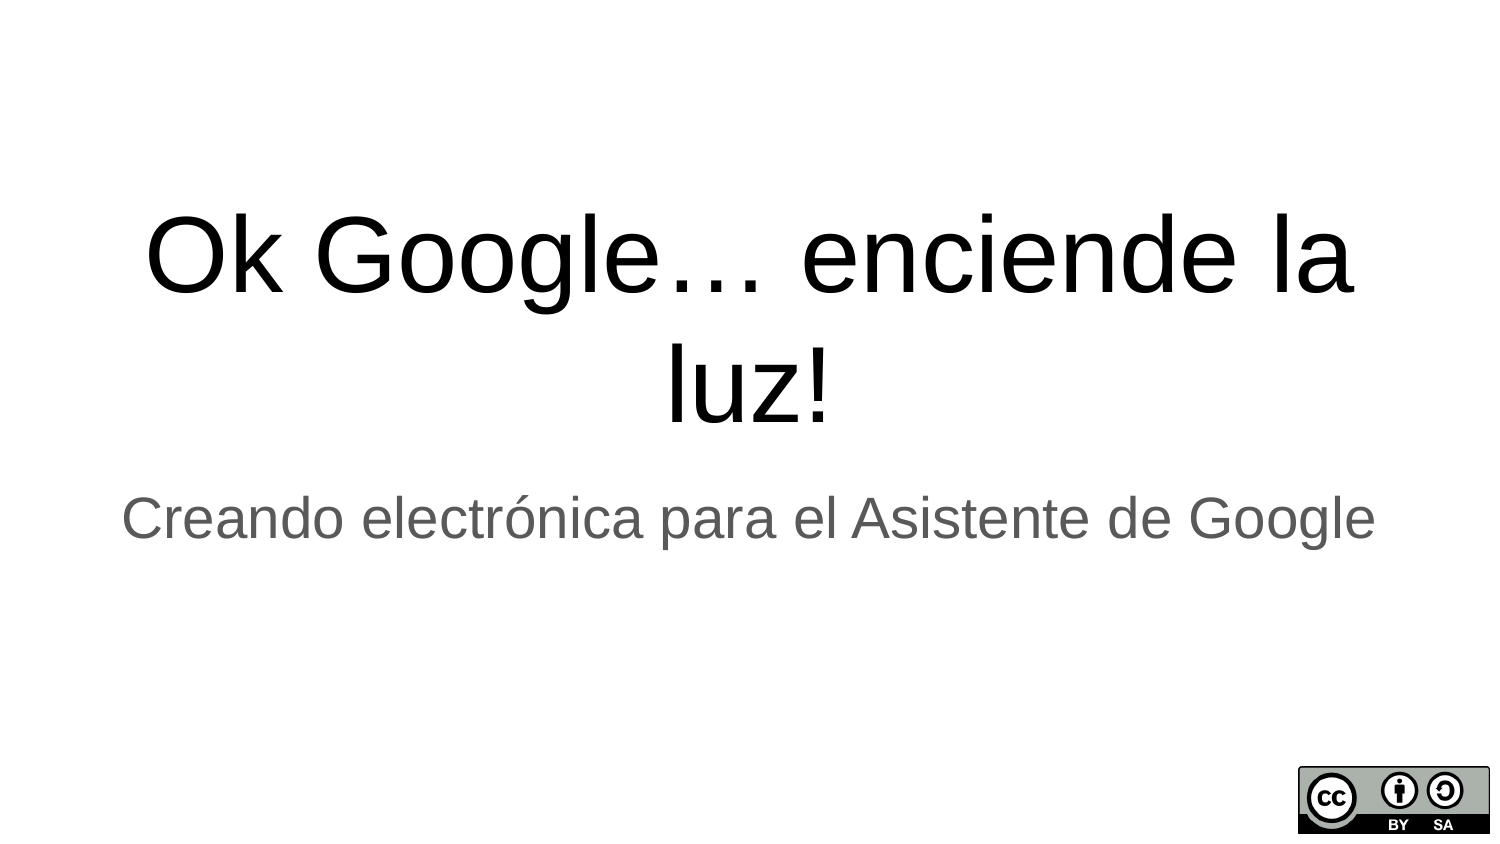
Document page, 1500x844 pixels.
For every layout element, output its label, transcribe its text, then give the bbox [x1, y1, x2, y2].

subtitle Creando electrónica para el Asistente de Google [51, 464, 1449, 595]
title Ok Google… enciende la luz! [51, 122, 1449, 459]
picture [1298, 766, 1490, 834]
